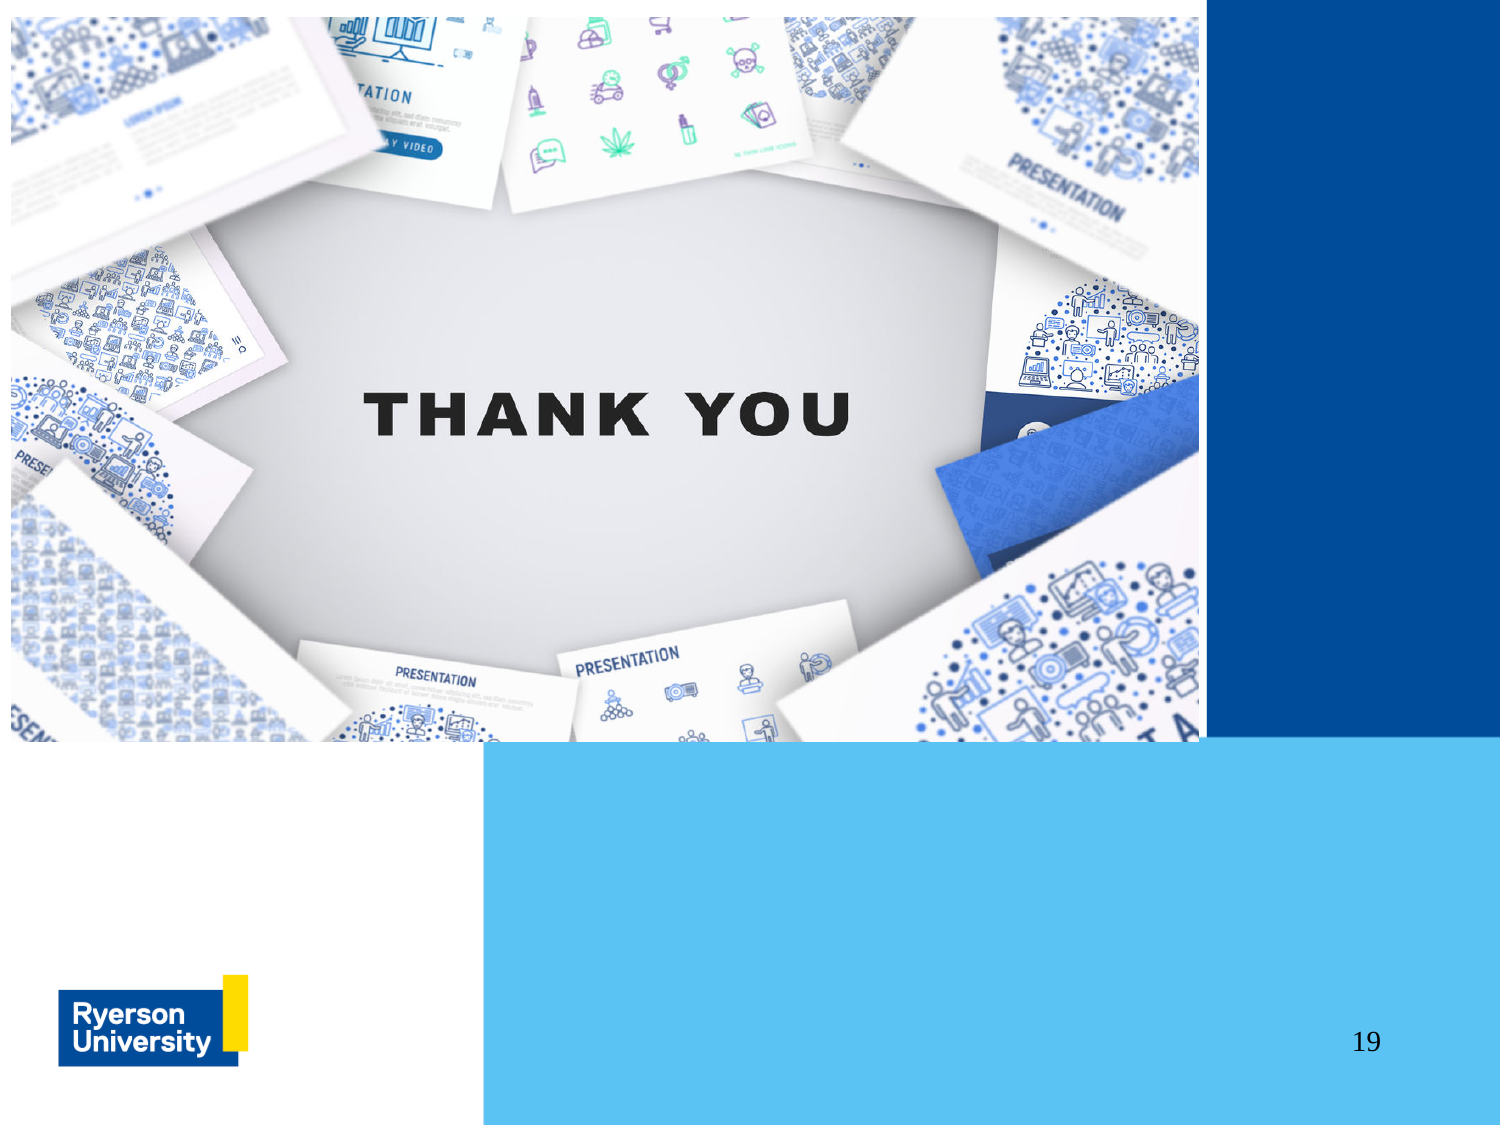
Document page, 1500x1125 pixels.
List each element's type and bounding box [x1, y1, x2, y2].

text_box [1336, 1009, 1445, 1070]
picture [11, 17, 1199, 742]
